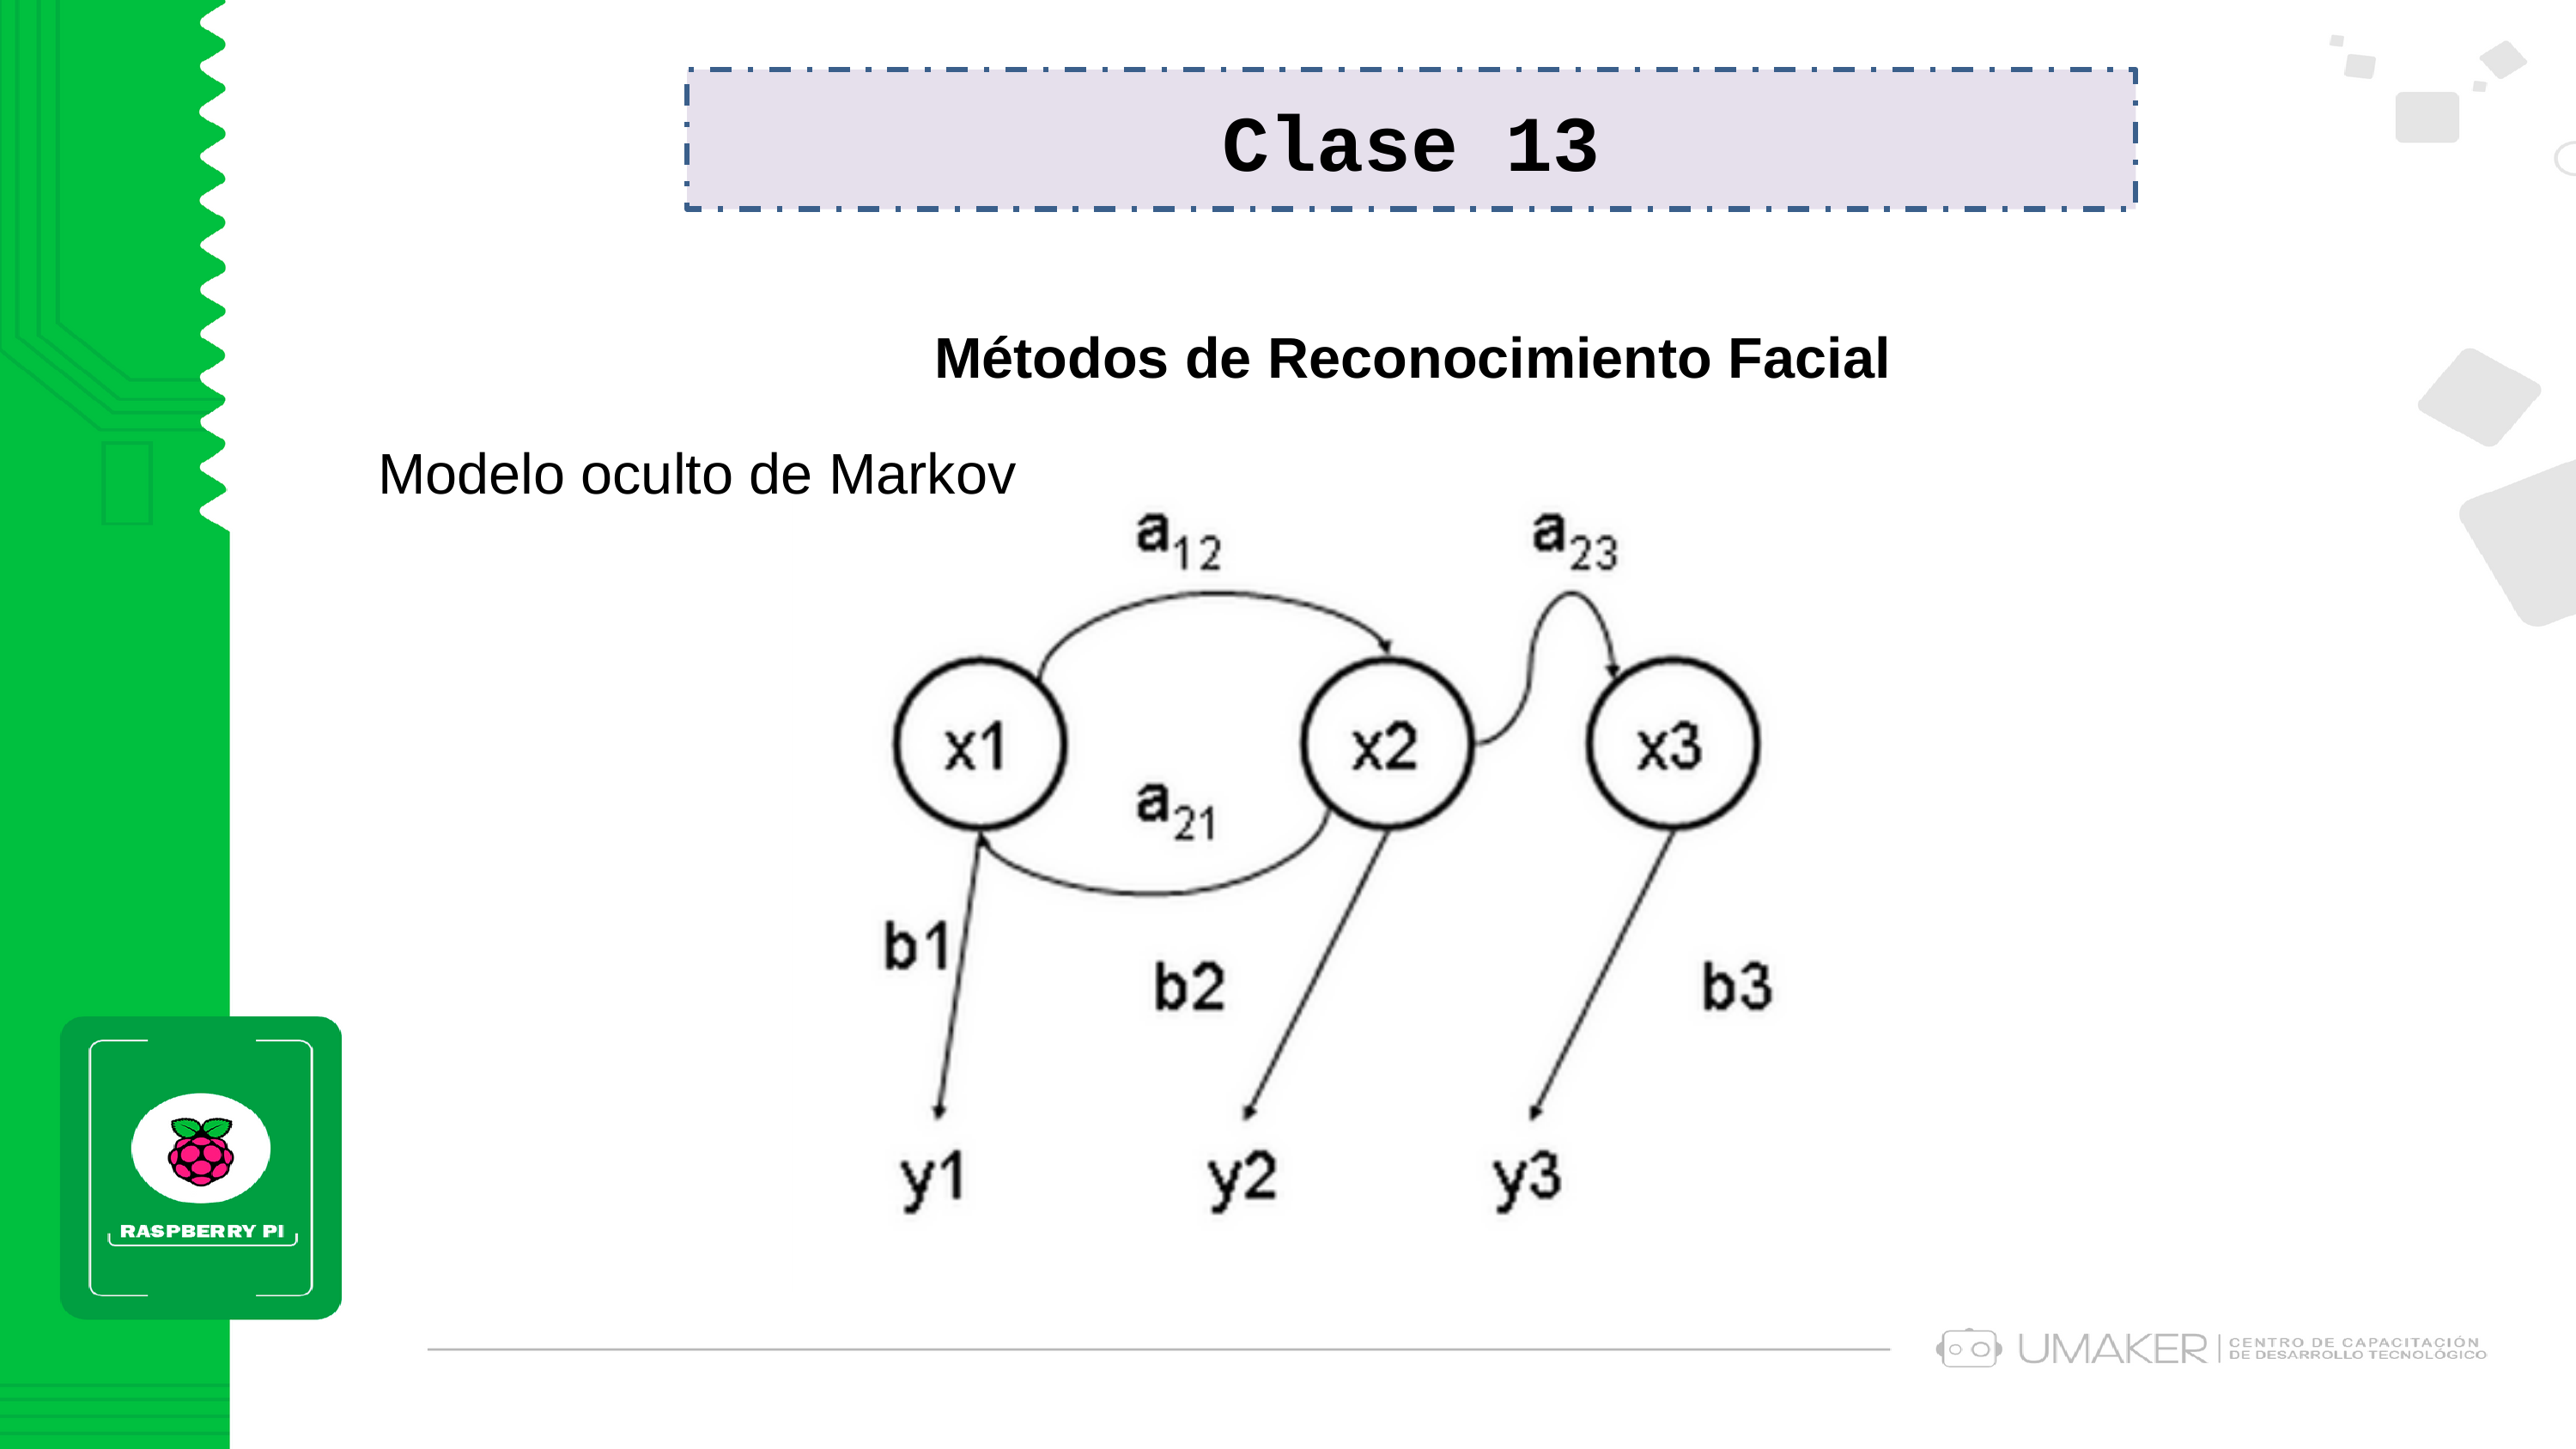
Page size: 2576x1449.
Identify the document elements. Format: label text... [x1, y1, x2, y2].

text_box Modelo oculto de Markov [365, 435, 2323, 641]
picture [0, 0, 2576, 1449]
text_box Clase 13 [687, 70, 2136, 209]
text_box Métodos de Reconocimiento Facial [331, 314, 2465, 1207]
